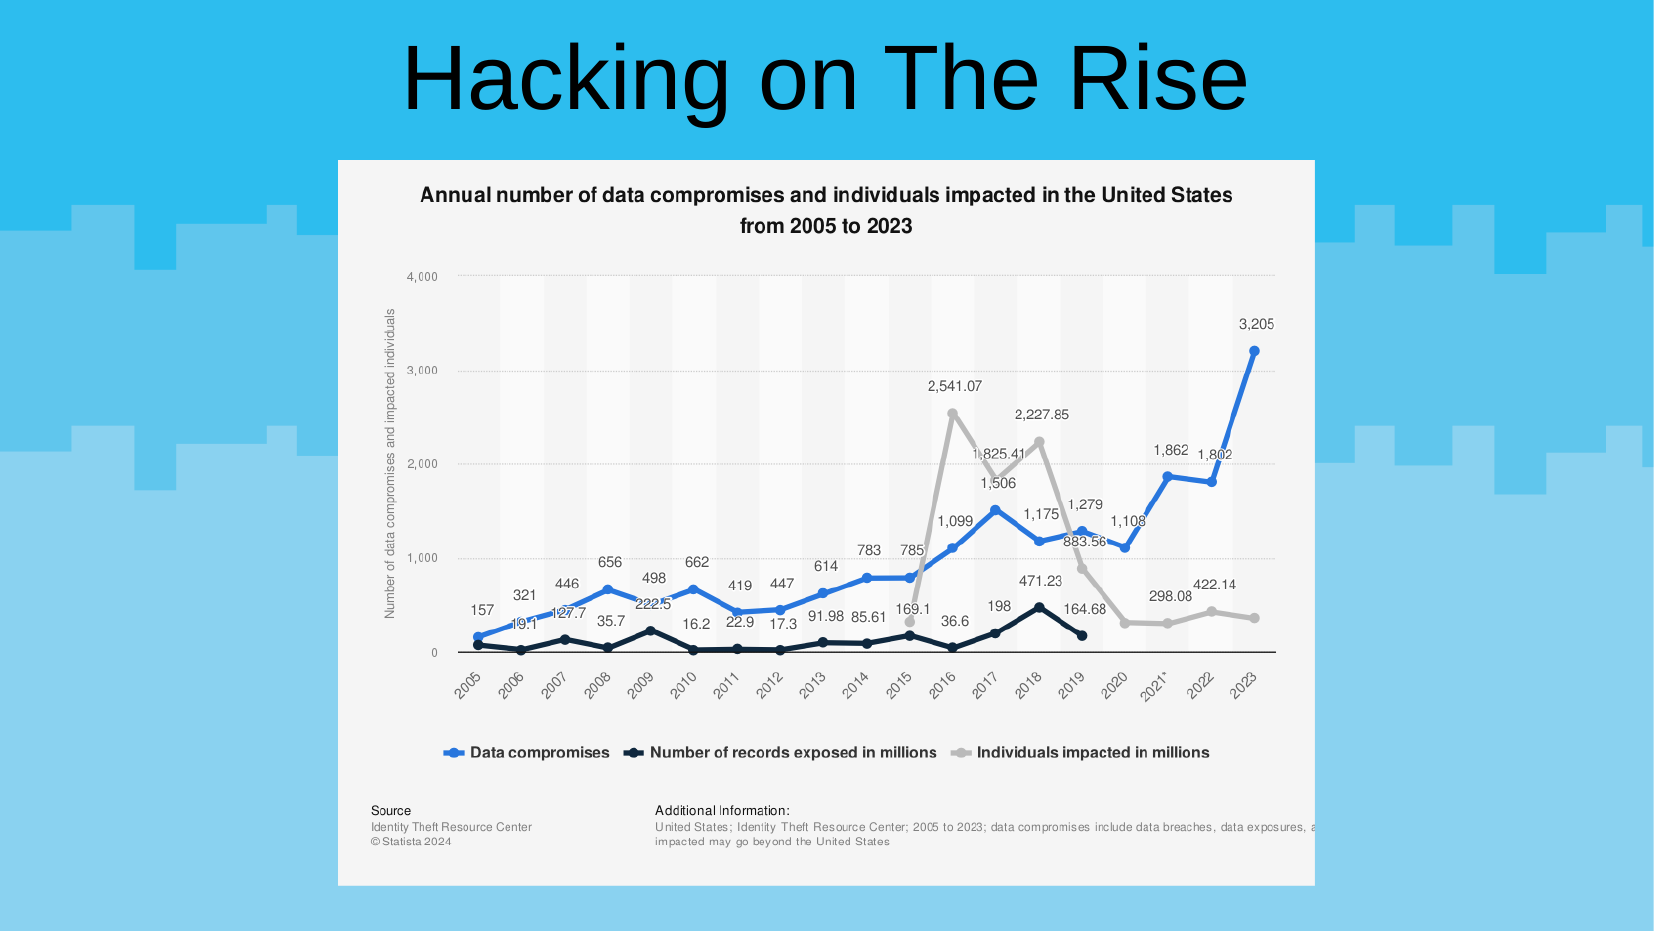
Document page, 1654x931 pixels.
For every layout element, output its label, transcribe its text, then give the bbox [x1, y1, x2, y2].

title Hacking on The Rise [82, 26, 1571, 129]
picture [0, 0, 1654, 931]
